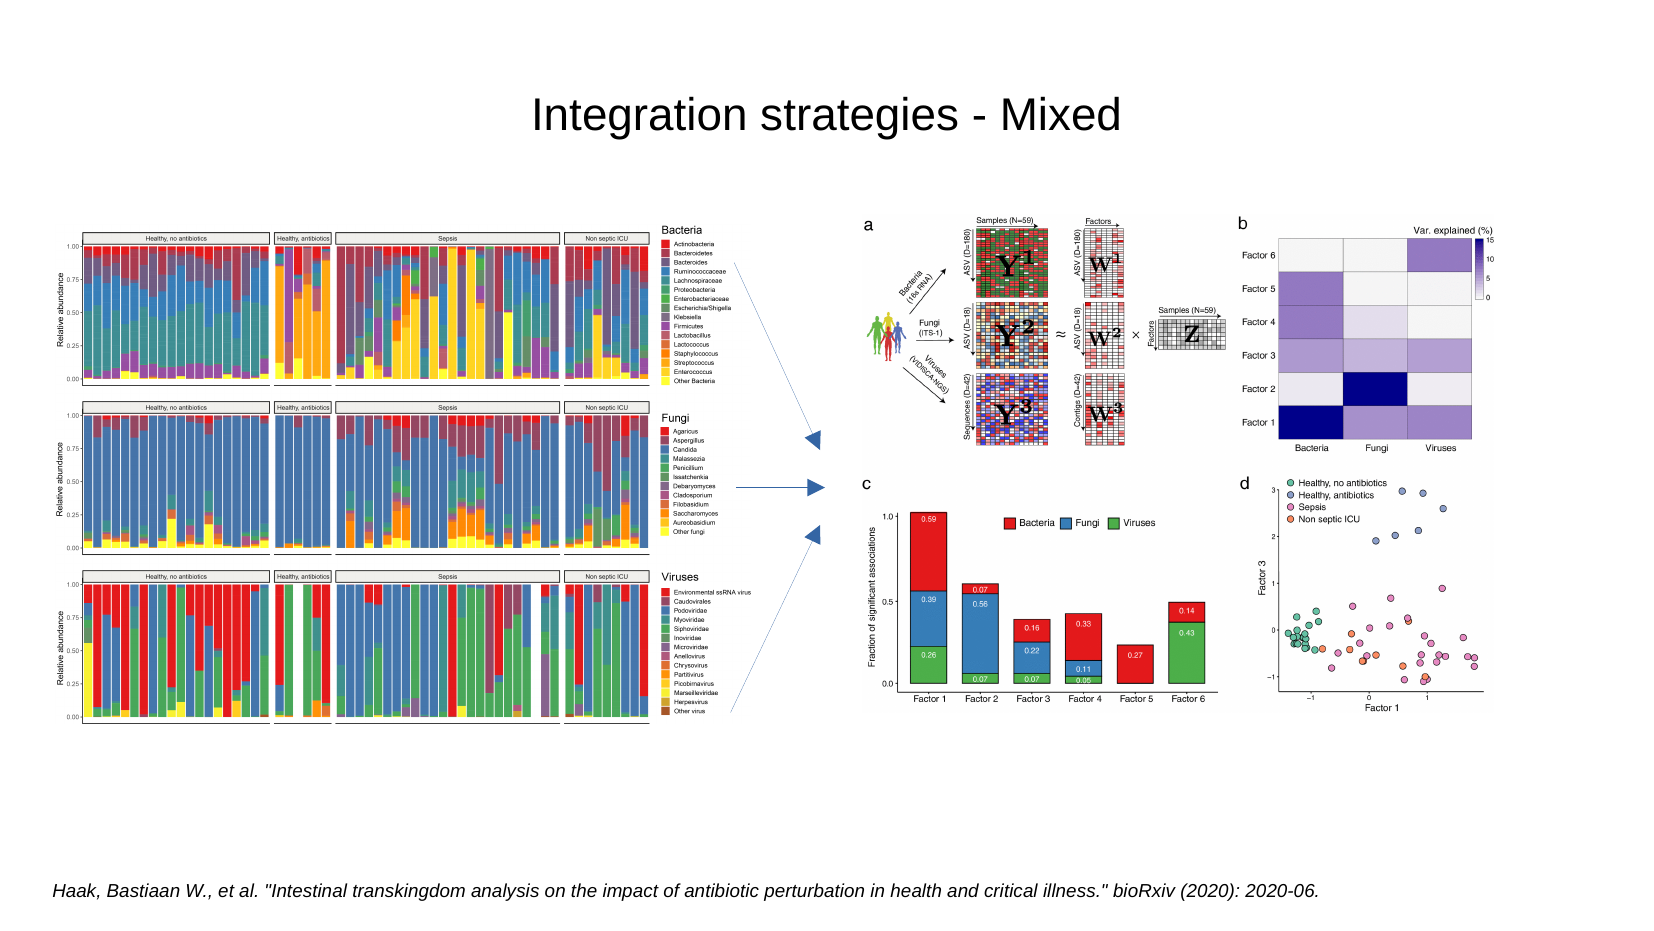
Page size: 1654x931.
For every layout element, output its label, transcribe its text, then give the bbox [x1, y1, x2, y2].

title Integration strategies - Mixed [82, 37, 1571, 193]
text_box Haak, Bastiaan W., et al. "Intestinal transkingdom analysis on the impact of antibiotic perturbation in health and critical illness." bioRxiv (2020): 2020-06. [37, 873, 1335, 931]
picture [862, 214, 1494, 713]
picture [55, 224, 751, 724]
